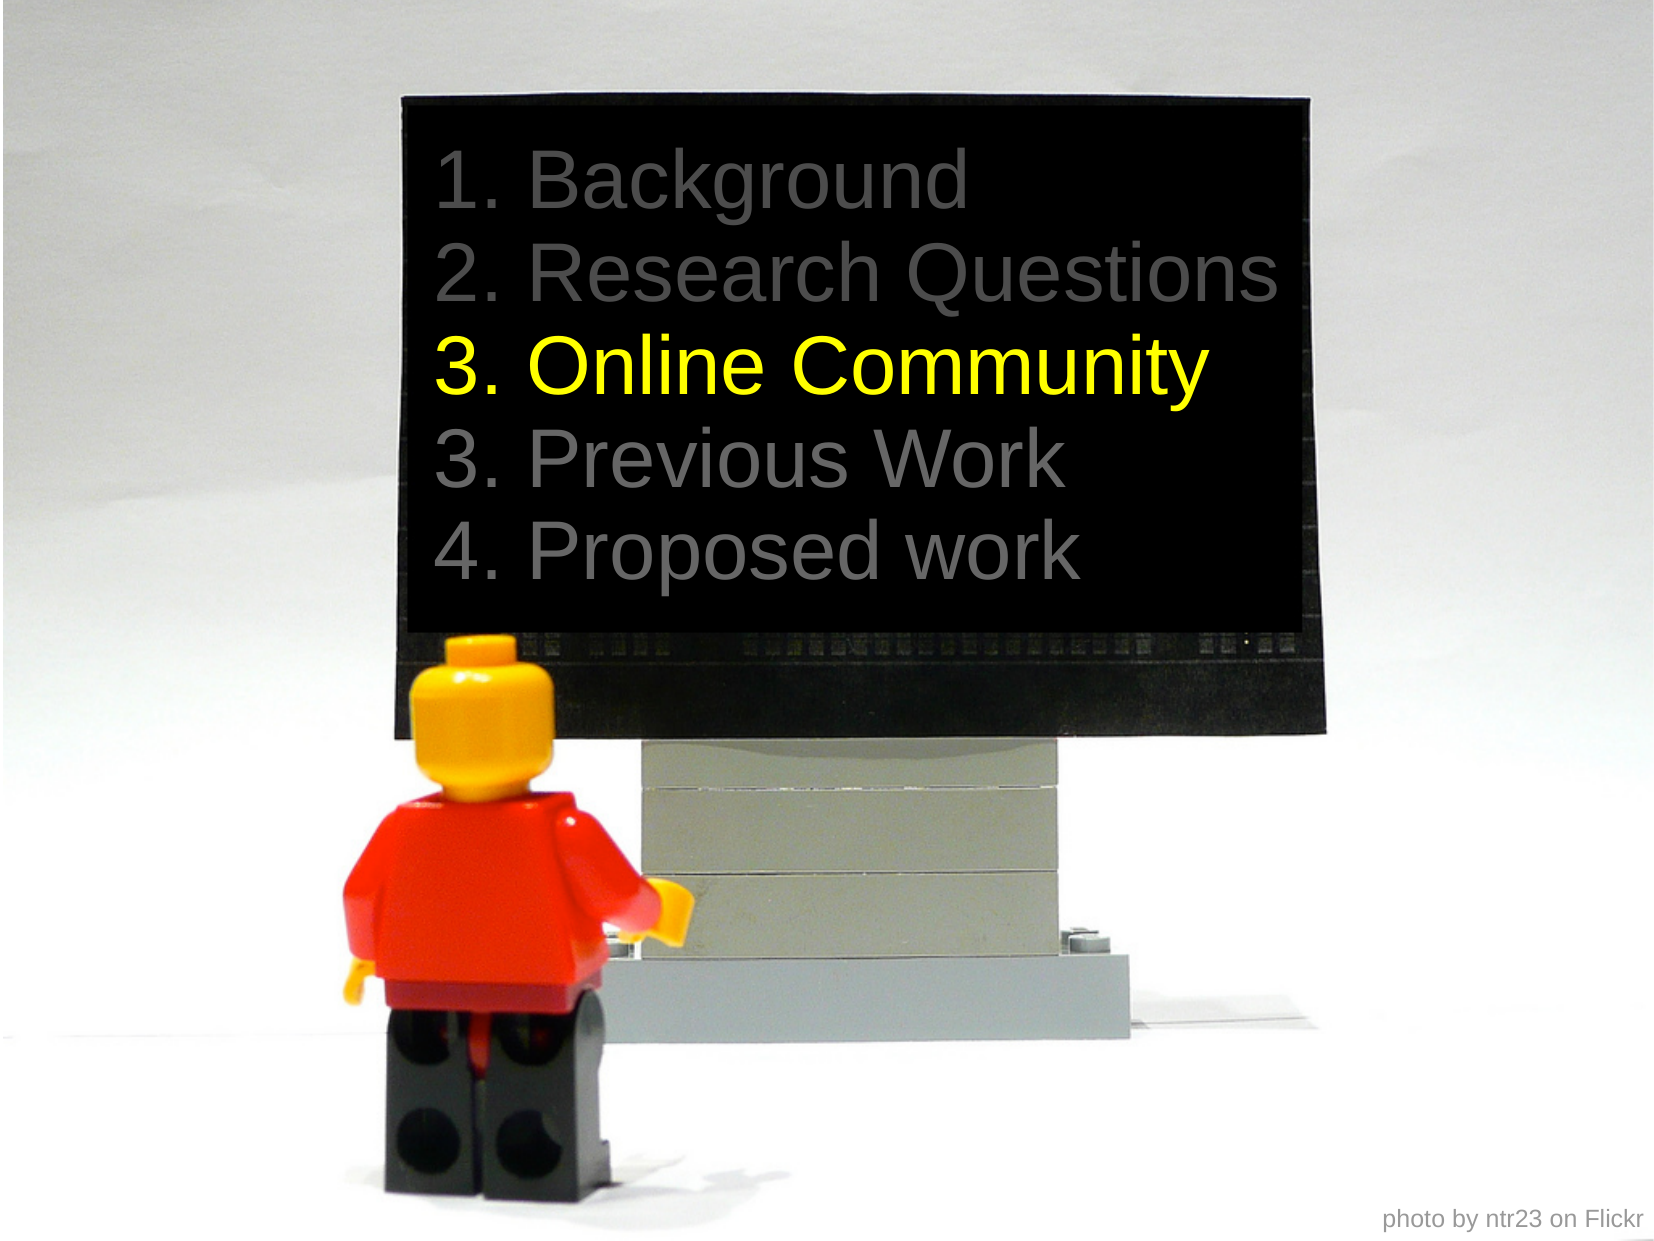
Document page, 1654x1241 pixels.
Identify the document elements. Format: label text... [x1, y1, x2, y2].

text_box 1. Background 2. Research Questions 3. Online Community 3. Previous Work 4. Proposed work [419, 126, 1345, 615]
picture [3, 0, 1654, 1241]
text_box photo by ntr23 on Flickr [1205, 1197, 1654, 1241]
